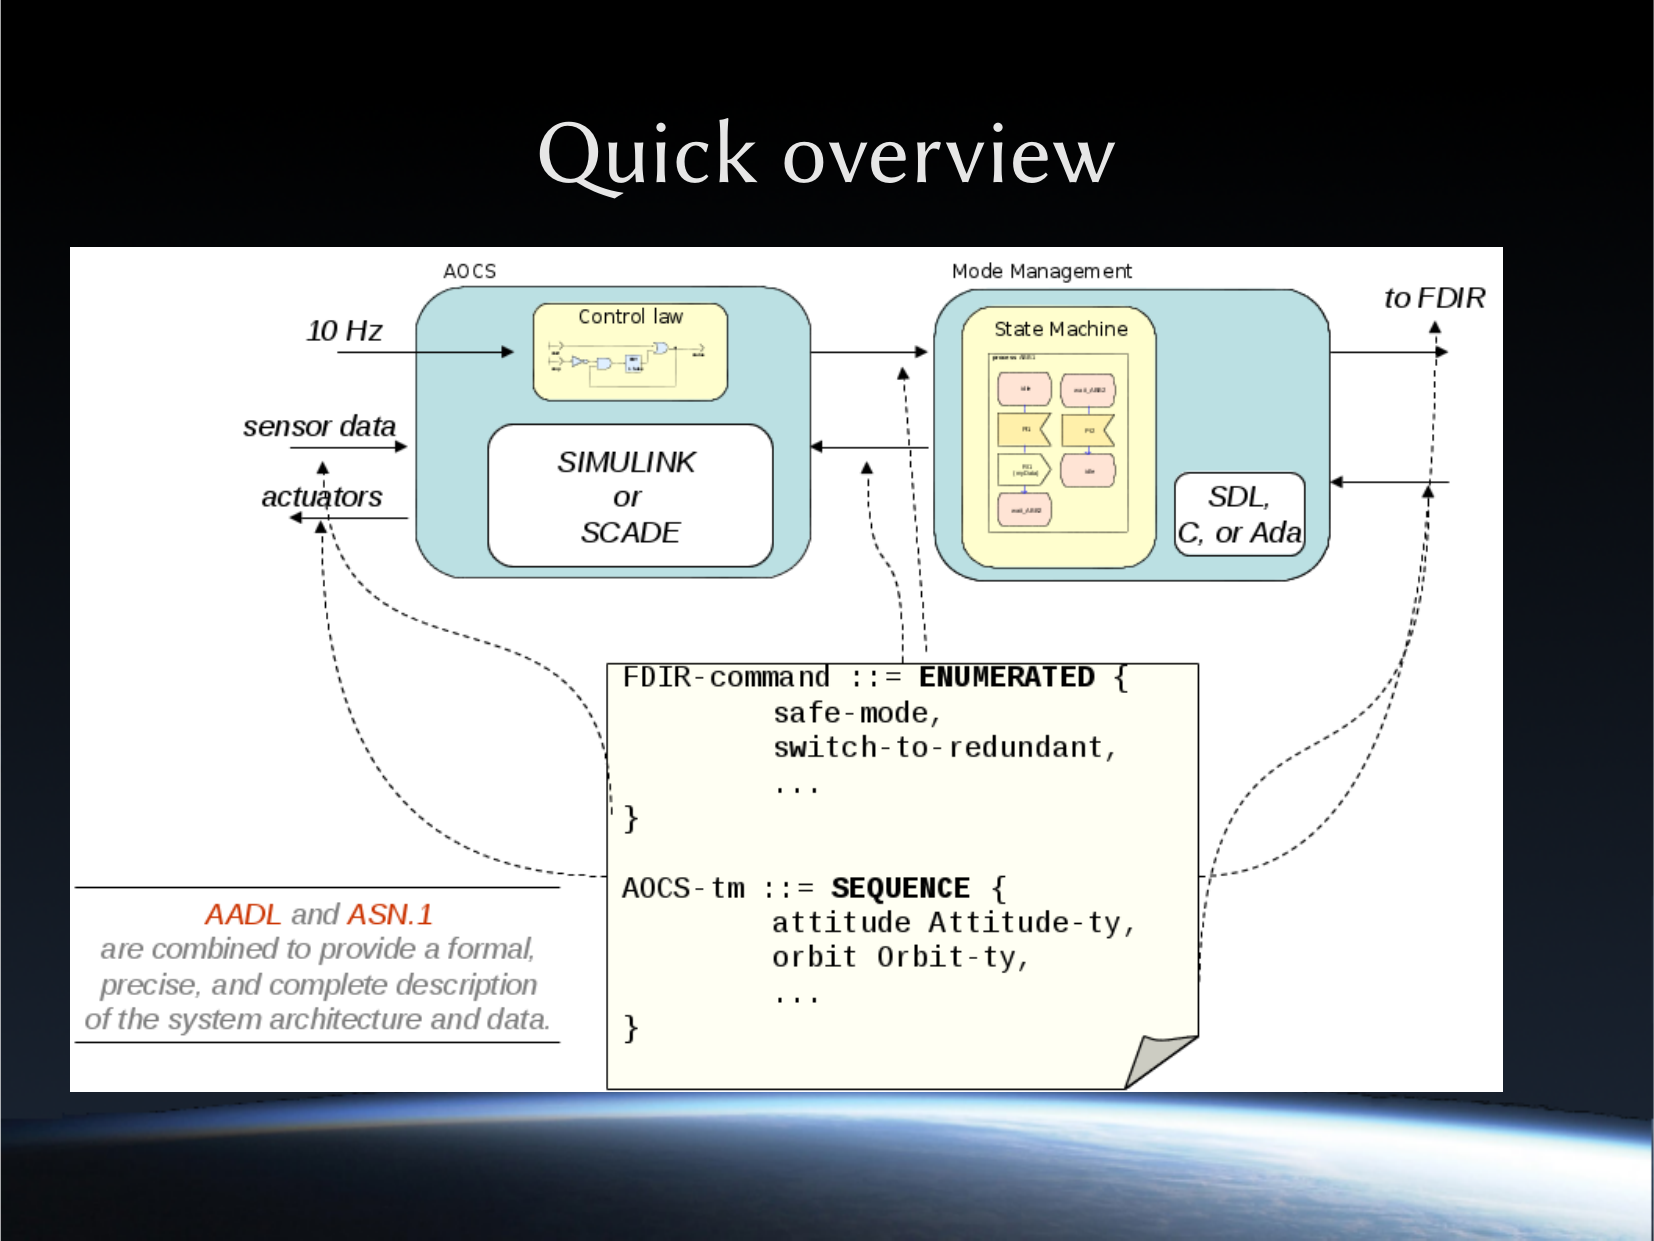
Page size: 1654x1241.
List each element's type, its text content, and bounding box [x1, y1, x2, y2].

title Quick overview [82, 49, 1571, 257]
picture [0, 0, 1654, 1241]
